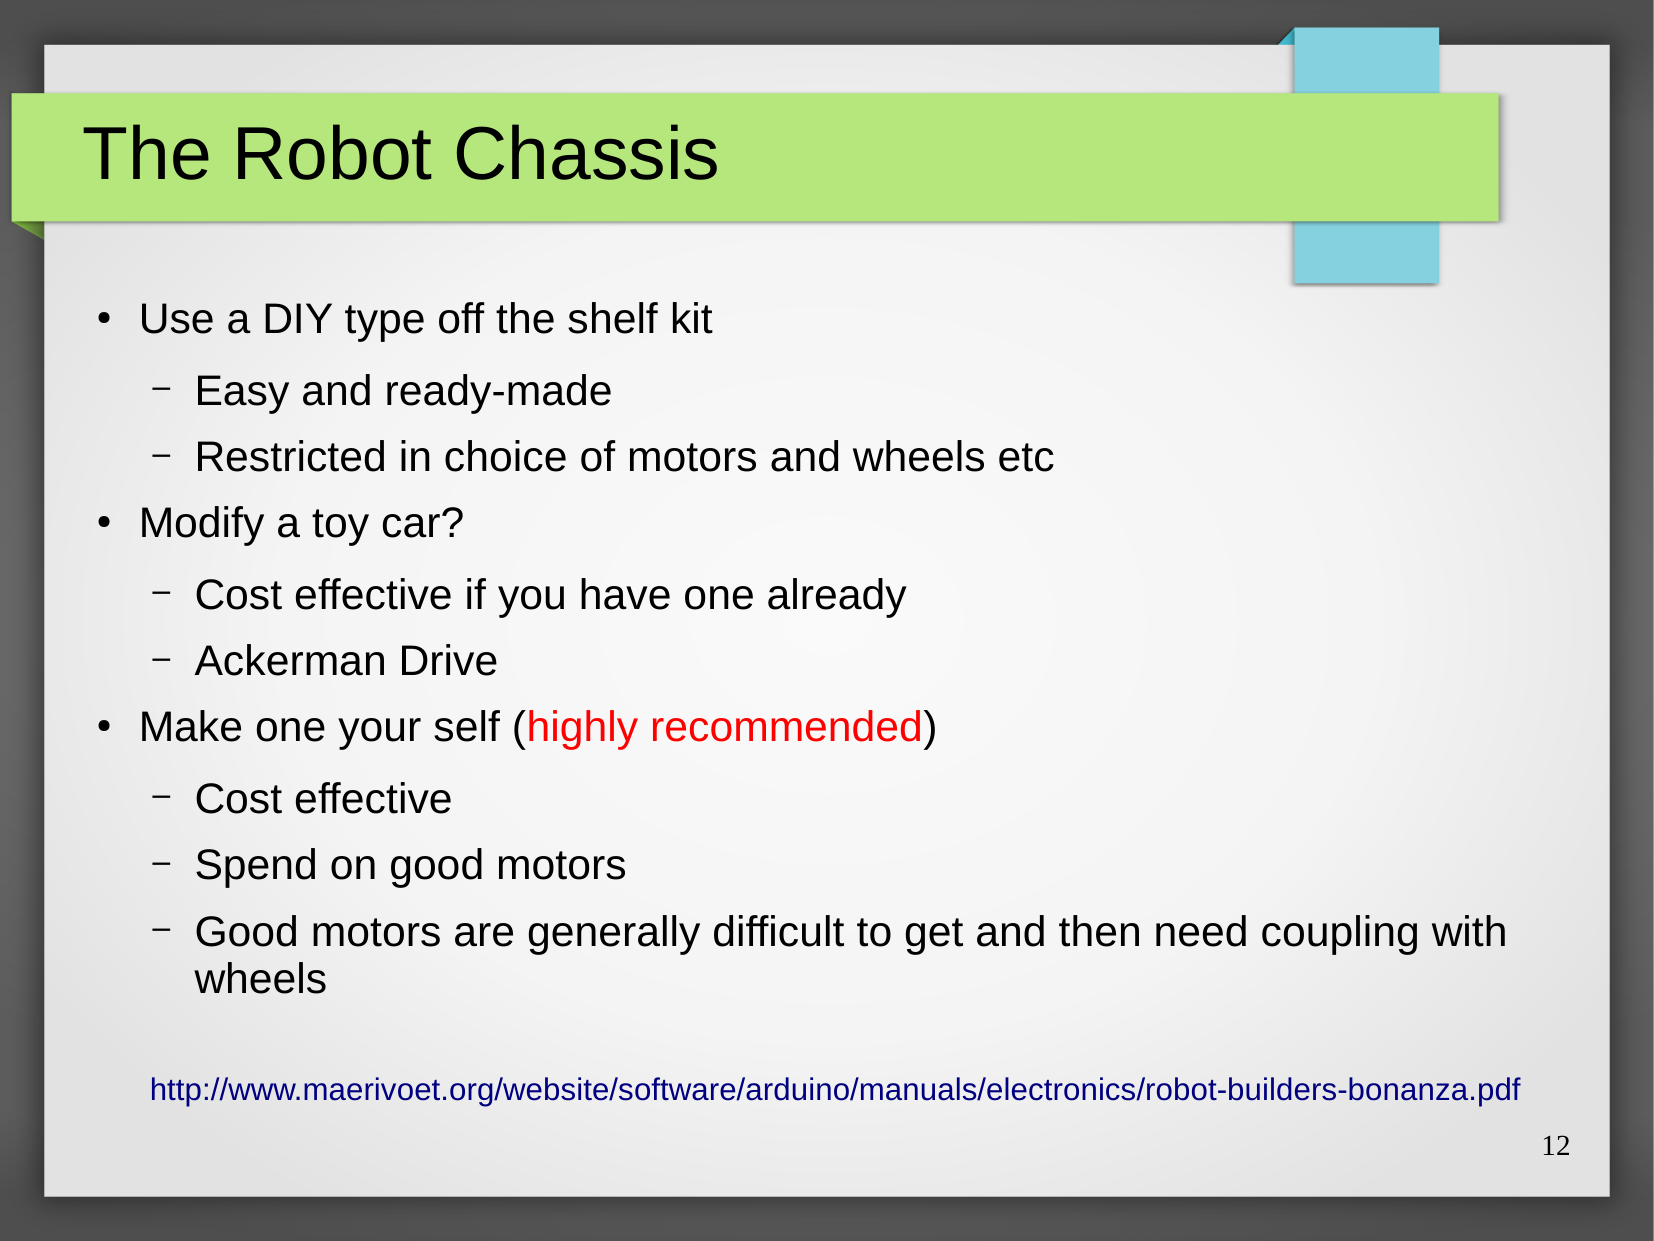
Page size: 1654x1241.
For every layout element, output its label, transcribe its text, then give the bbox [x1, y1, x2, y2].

picture [0, 0, 1654, 1241]
title The Robot Chassis [82, 94, 1264, 213]
list Use a DIY type off the shelf kit Easy and ready-made Restricted in choice of motors and wheels etc Modify a toy car? Cost effective if you have one already Ackerman Drive Make one your self (highly recommended) Cost effective Spend on good motors Good motors are generally difficult to get and then need coupling with wheels [82, 295, 1571, 1015]
text_box http://www.maerivoet.org/website/software/arduino/manuals/electronics/robot-builders-bonanza.pdf [135, 1065, 1545, 1122]
